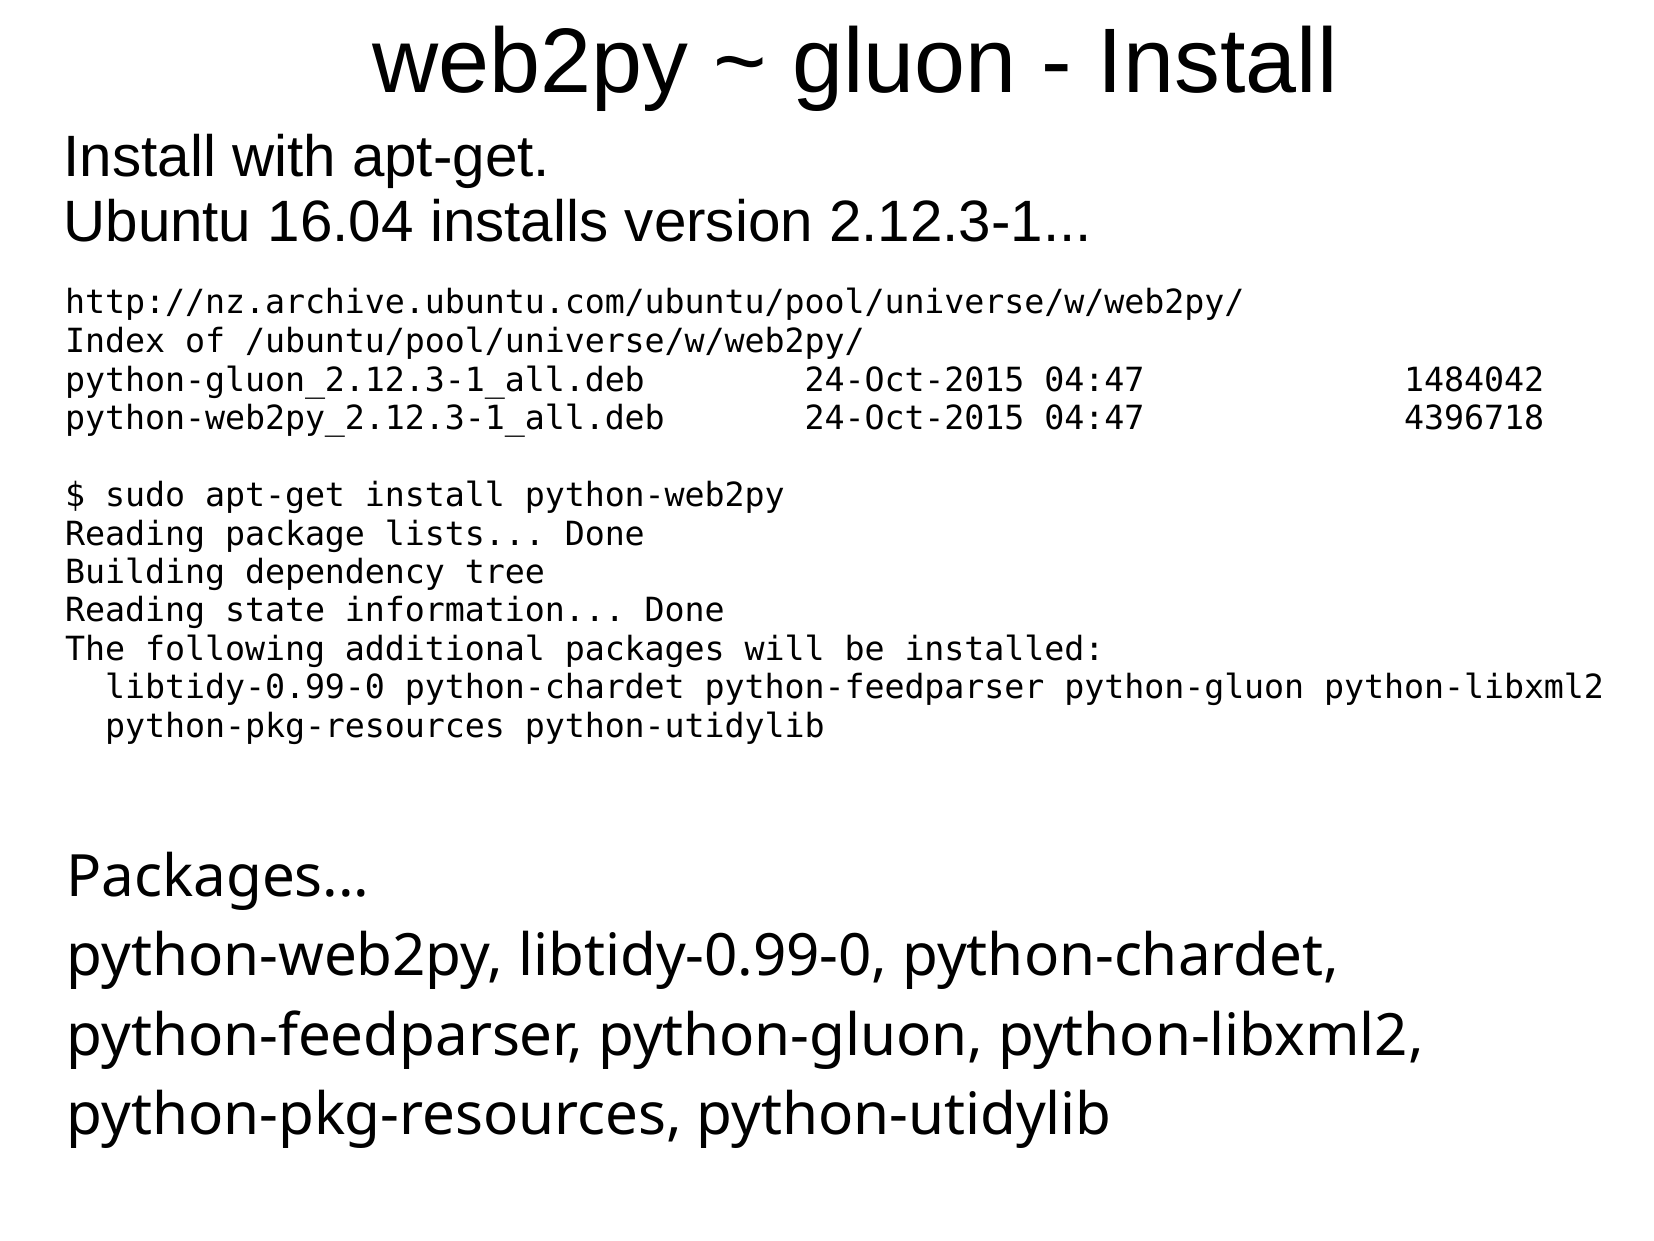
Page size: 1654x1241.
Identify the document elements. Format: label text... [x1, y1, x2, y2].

title http://nz.archive.ubuntu.com/ubuntu/pool/universe/w/web2py/ Index of /ubuntu/pool/universe/w/web2py/ python-gluon_2.12.3-1_all.deb 24-Oct-2015 04:47 1484042 python-web2py_2.12.3-1_all.deb 24-Oct-2015 04:47 4396718 $ sudo apt-get install python-web2py Reading package lists... Done Building dependency tree Reading state information... Done The following additional packages will be installed: libtidy-0.99-0 python-chardet python-feedparser python-gluon python-libxml2 python-pkg-resources python-utidylib [65, 279, 1629, 750]
title Install with apt-get. Ubuntu 16.04 installs version 2.12.3-1... [63, 123, 1627, 254]
title Packages... python-web2py, libtidy-0.99-0, python-chardet, python-feedparser, python-gluon, python-libxml2, python-pkg-resources, python-utidylib [66, 789, 1630, 1196]
title web2py ~ gluon - Install [111, 9, 1600, 113]
